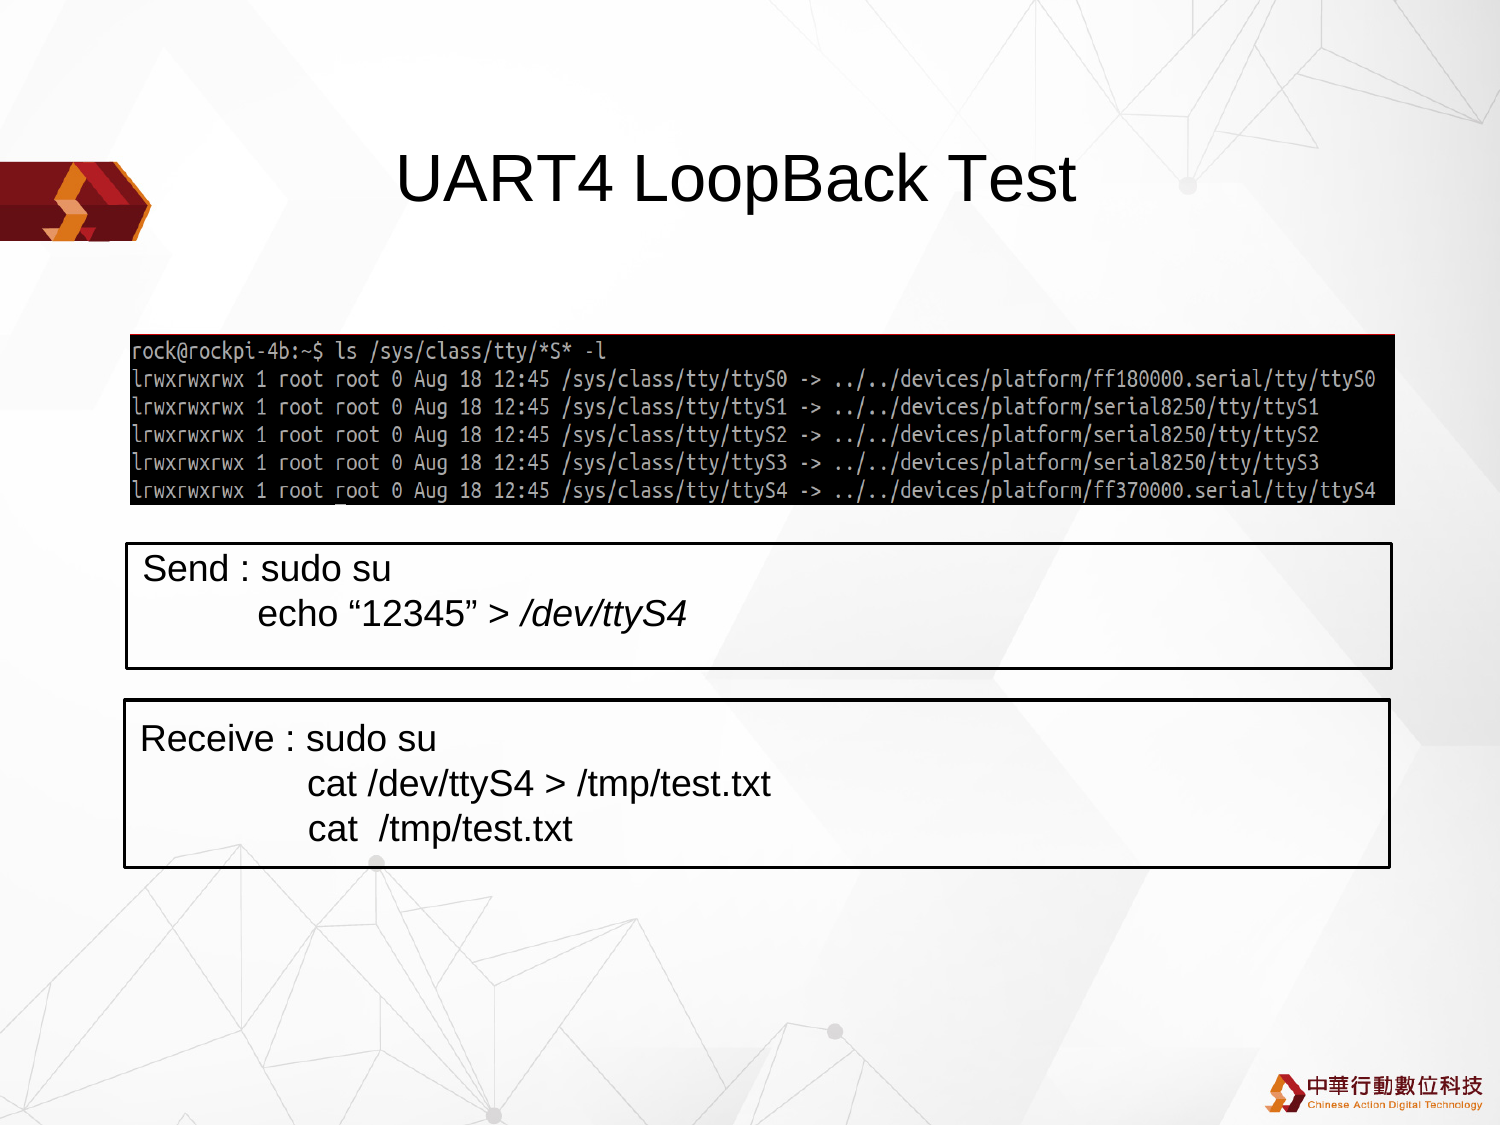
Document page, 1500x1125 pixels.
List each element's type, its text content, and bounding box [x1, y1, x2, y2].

title UART4 LoopBack Test [107, 101, 1367, 255]
picture [0, 0, 1500, 1125]
text_box Receive : sudo su cat /dev/ttyS4 > /tmp/test.txt cat /tmp/test.txt [126, 706, 1384, 857]
text_box Send : sudo su echo “12345” > /dev/ttyS4 [128, 545, 1387, 642]
text_box Send : sudo su echo “12345” > /dev/ttyS4 [127, 536, 1387, 542]
